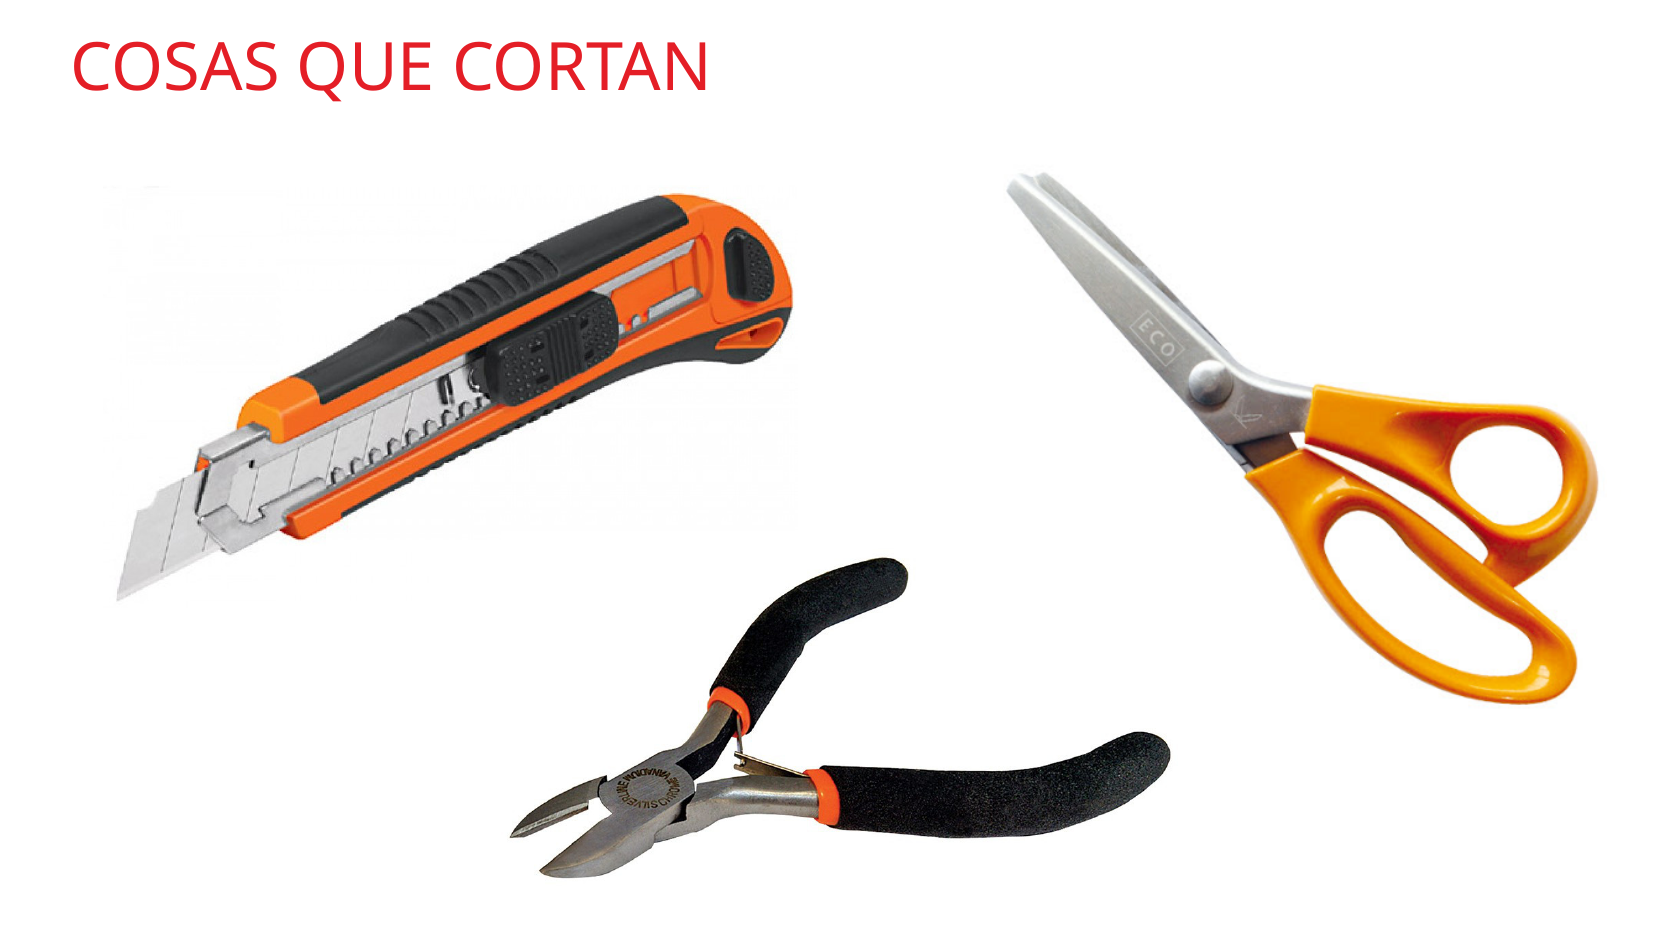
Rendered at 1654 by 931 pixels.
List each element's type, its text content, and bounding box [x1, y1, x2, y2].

title COSAS QUE CORTAN [70, 11, 1347, 118]
picture [103, 135, 1607, 901]
